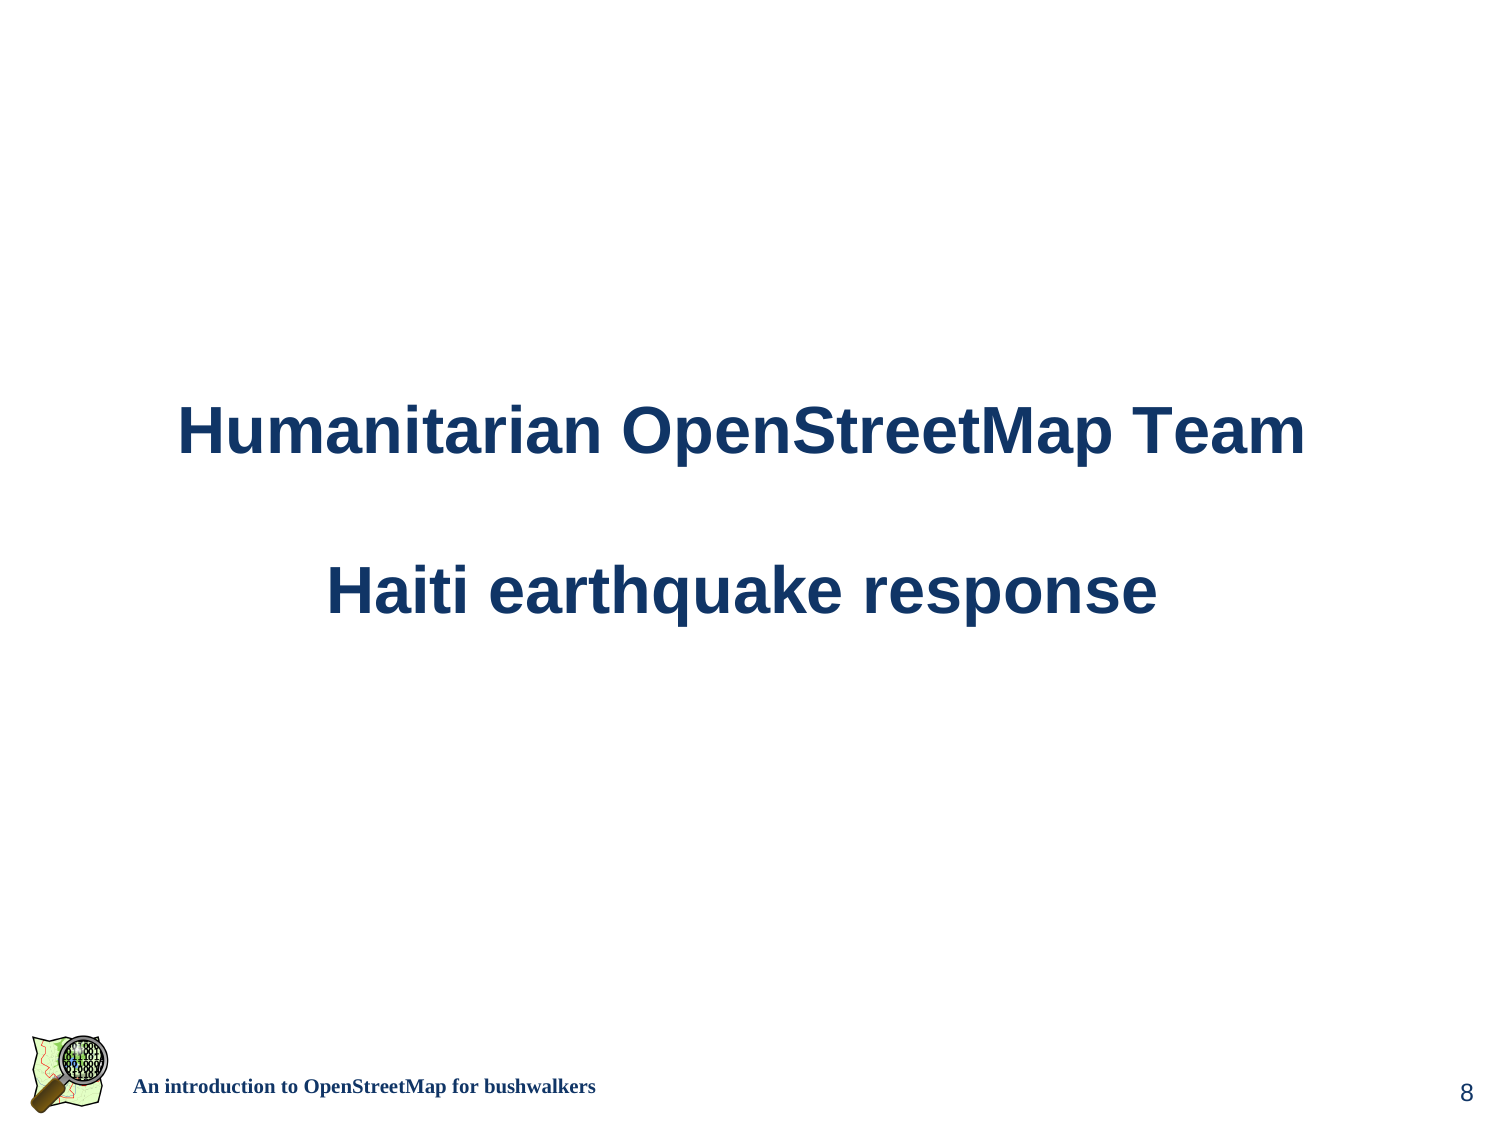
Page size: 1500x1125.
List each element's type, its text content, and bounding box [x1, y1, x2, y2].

title Humanitarian OpenStreetMap Team Haiti earthquake response [67, 379, 1418, 635]
picture [29, 1033, 110, 1114]
